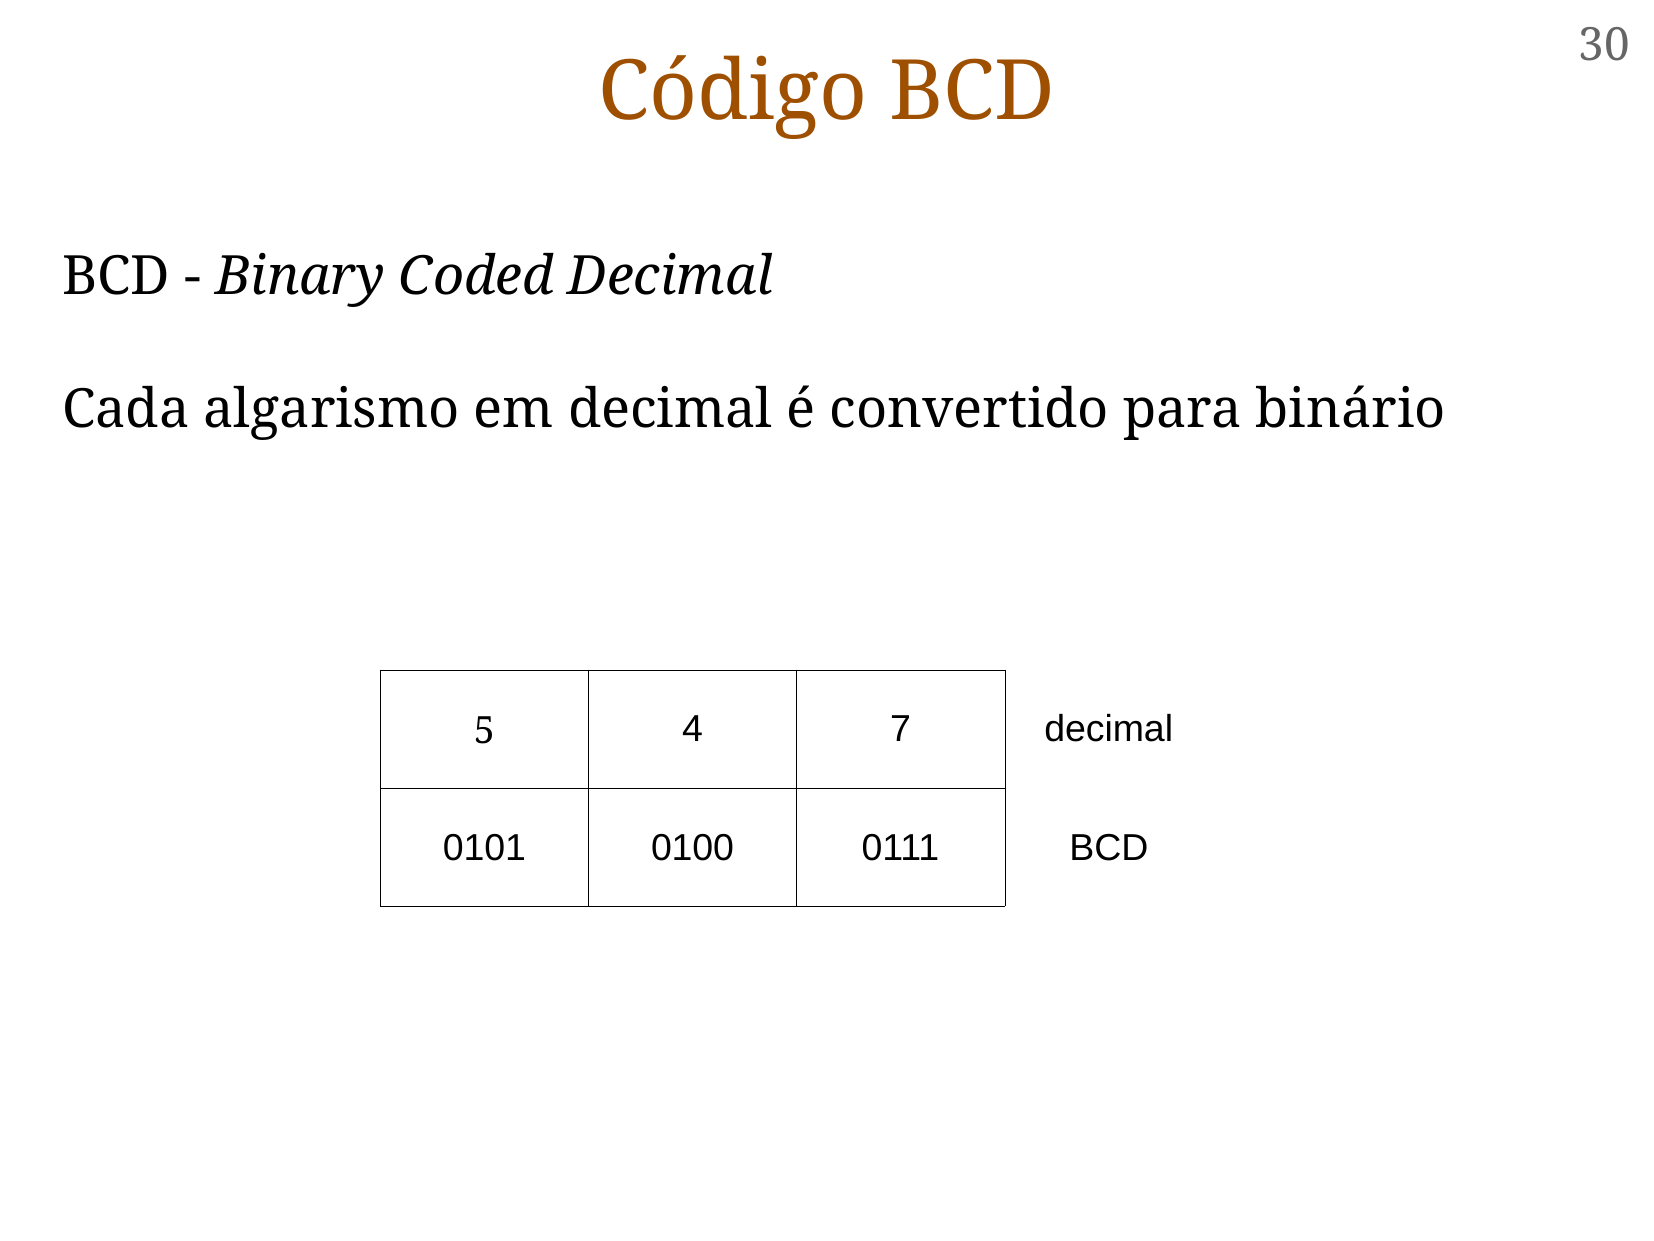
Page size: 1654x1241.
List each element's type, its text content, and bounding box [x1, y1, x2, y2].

table_header decimal [1006, 670, 1213, 788]
table_cell BCD [1006, 788, 1213, 906]
title Código BCD [59, 29, 1595, 148]
table_header 7 [797, 671, 1005, 788]
table_header 5 [381, 671, 588, 788]
table_cell 0101 [381, 789, 588, 906]
table_cell 0100 [589, 789, 796, 906]
table_cell 0111 [797, 789, 1005, 906]
list BCD - Binary Coded Decimal Cada algarismo em decimal é convertido para binário [59, 236, 1595, 1211]
table_header 4 [589, 671, 796, 788]
